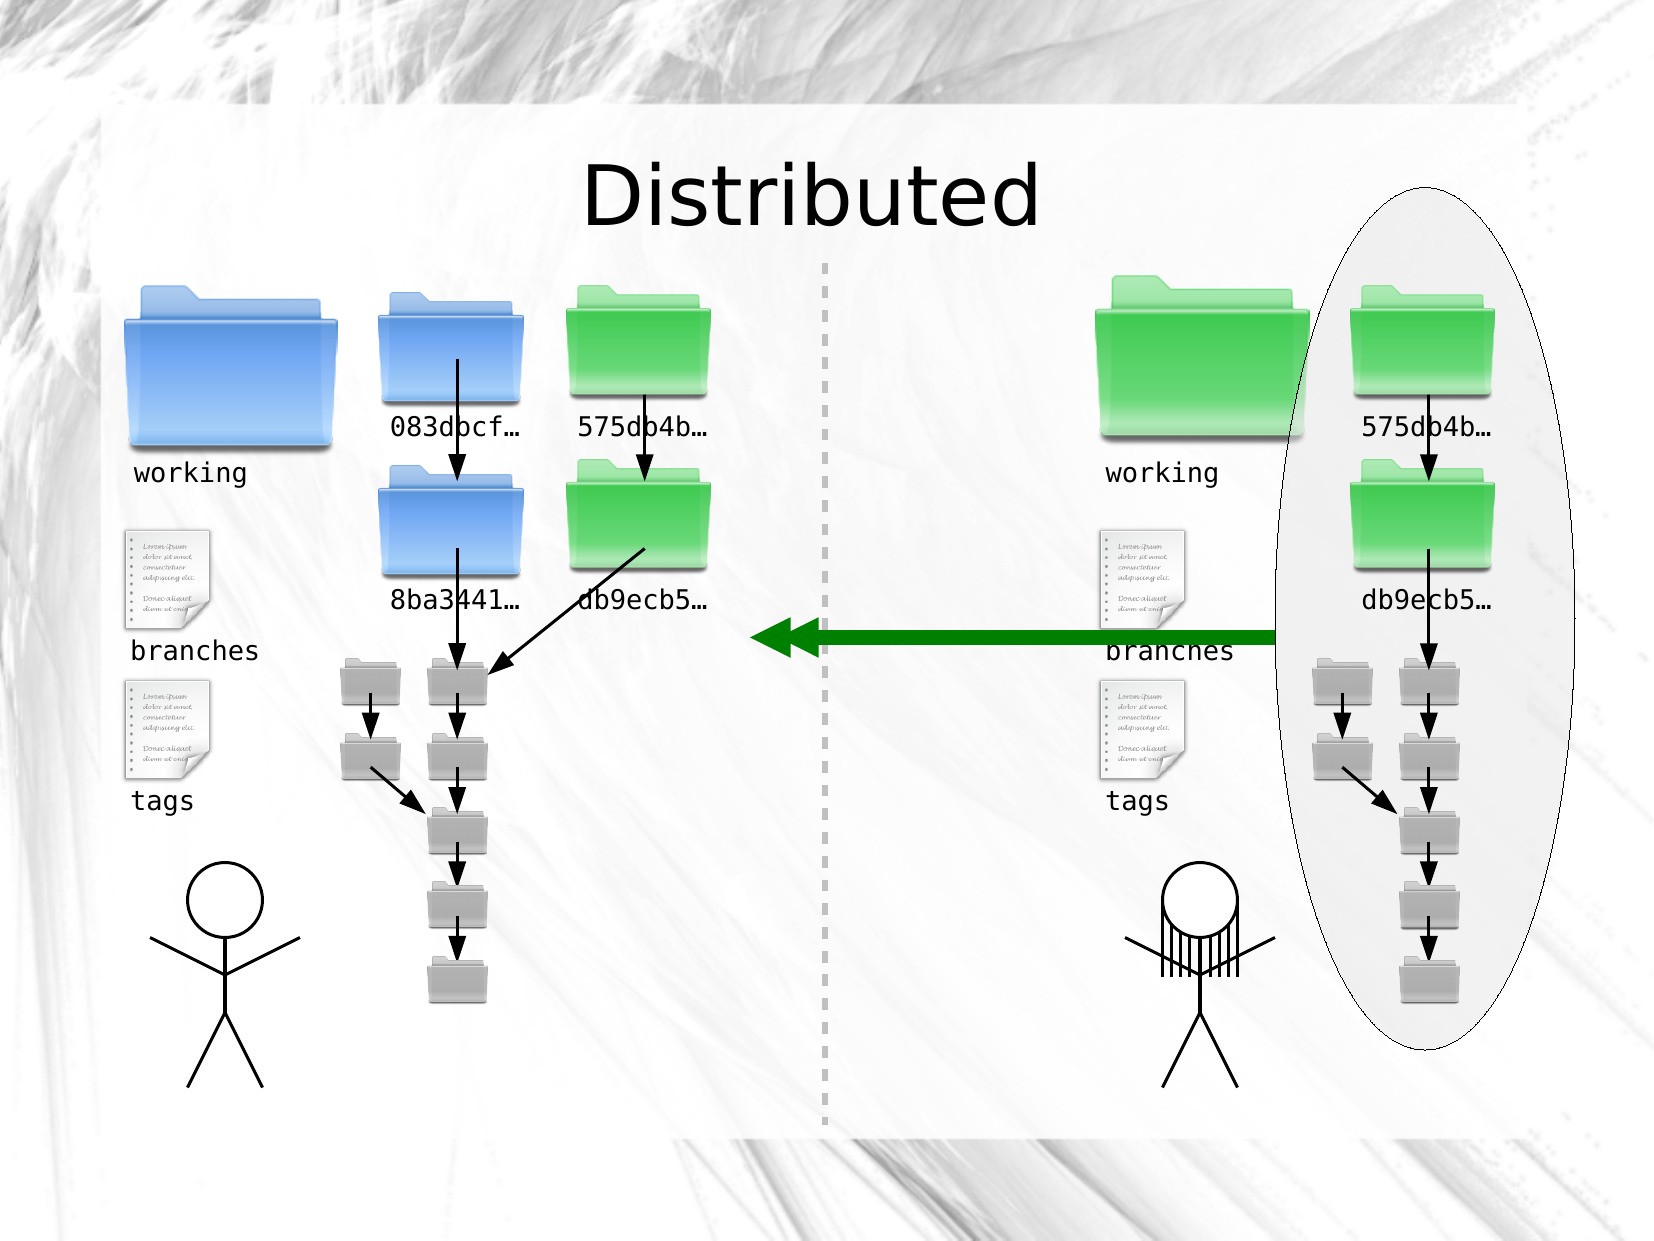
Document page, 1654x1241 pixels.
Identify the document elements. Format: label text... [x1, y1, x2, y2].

text_box tags [115, 777, 273, 826]
text_box db9ecb5… [1430, 577, 1507, 624]
text_box branches [115, 627, 276, 676]
text_box tags [1090, 777, 1248, 826]
text_box working [119, 450, 263, 497]
text_box [1275, 255, 1576, 1051]
text_box 575db4b… [1430, 403, 1507, 451]
text_box 083dbcf… [375, 403, 456, 451]
text_box 575db4b… [562, 403, 643, 451]
text_box db9ecb5… [562, 577, 605, 612]
text_box branches [1090, 645, 1251, 676]
text_box db9ecb5… [562, 577, 723, 624]
text_box working [1090, 450, 1235, 497]
text_box 083dbcf… [459, 403, 535, 451]
picture [0, 0, 1654, 1241]
text_box 575db4b… [646, 403, 723, 451]
text_box [1162, 862, 1238, 938]
text_box 575db4b… [1346, 403, 1427, 451]
text_box db9ecb5… [1346, 577, 1427, 624]
title Distributed [118, 112, 1506, 281]
text_box 8ba3441… [375, 577, 456, 624]
text_box 8ba3441… [459, 577, 535, 624]
